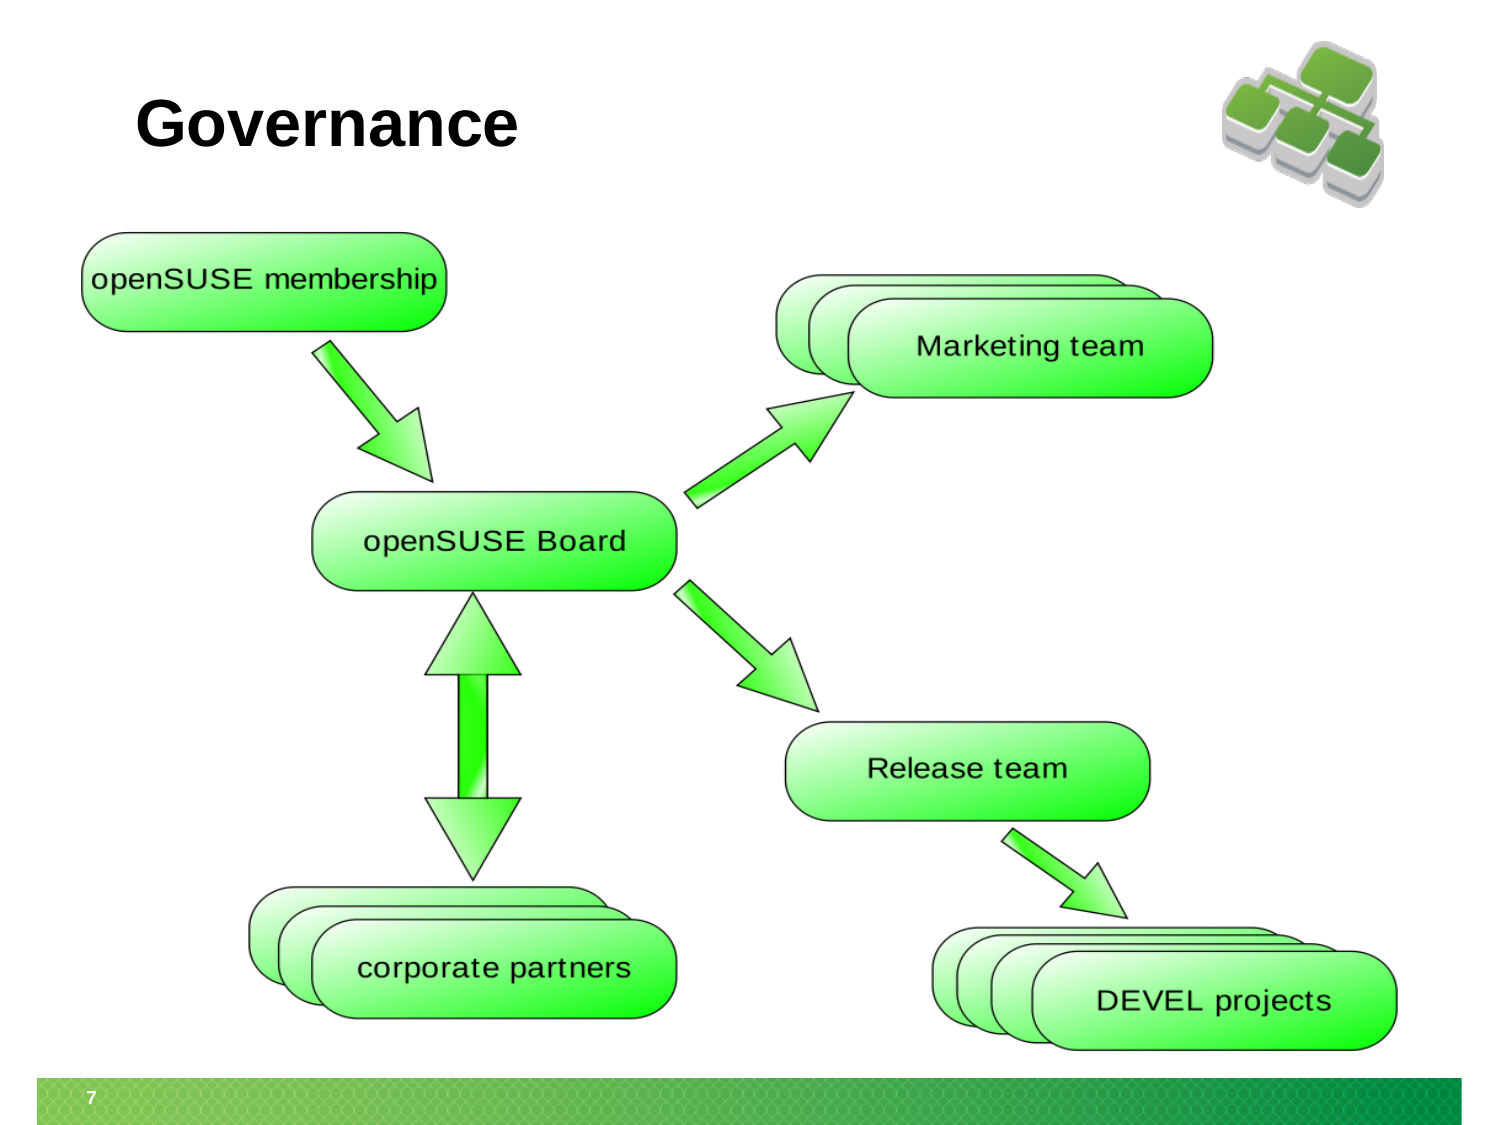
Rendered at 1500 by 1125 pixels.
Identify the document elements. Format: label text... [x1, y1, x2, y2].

title Governance [135, 41, 1222, 204]
picture [80, 231, 1399, 1052]
picture [36, 1078, 1462, 1125]
picture [1222, 41, 1384, 208]
